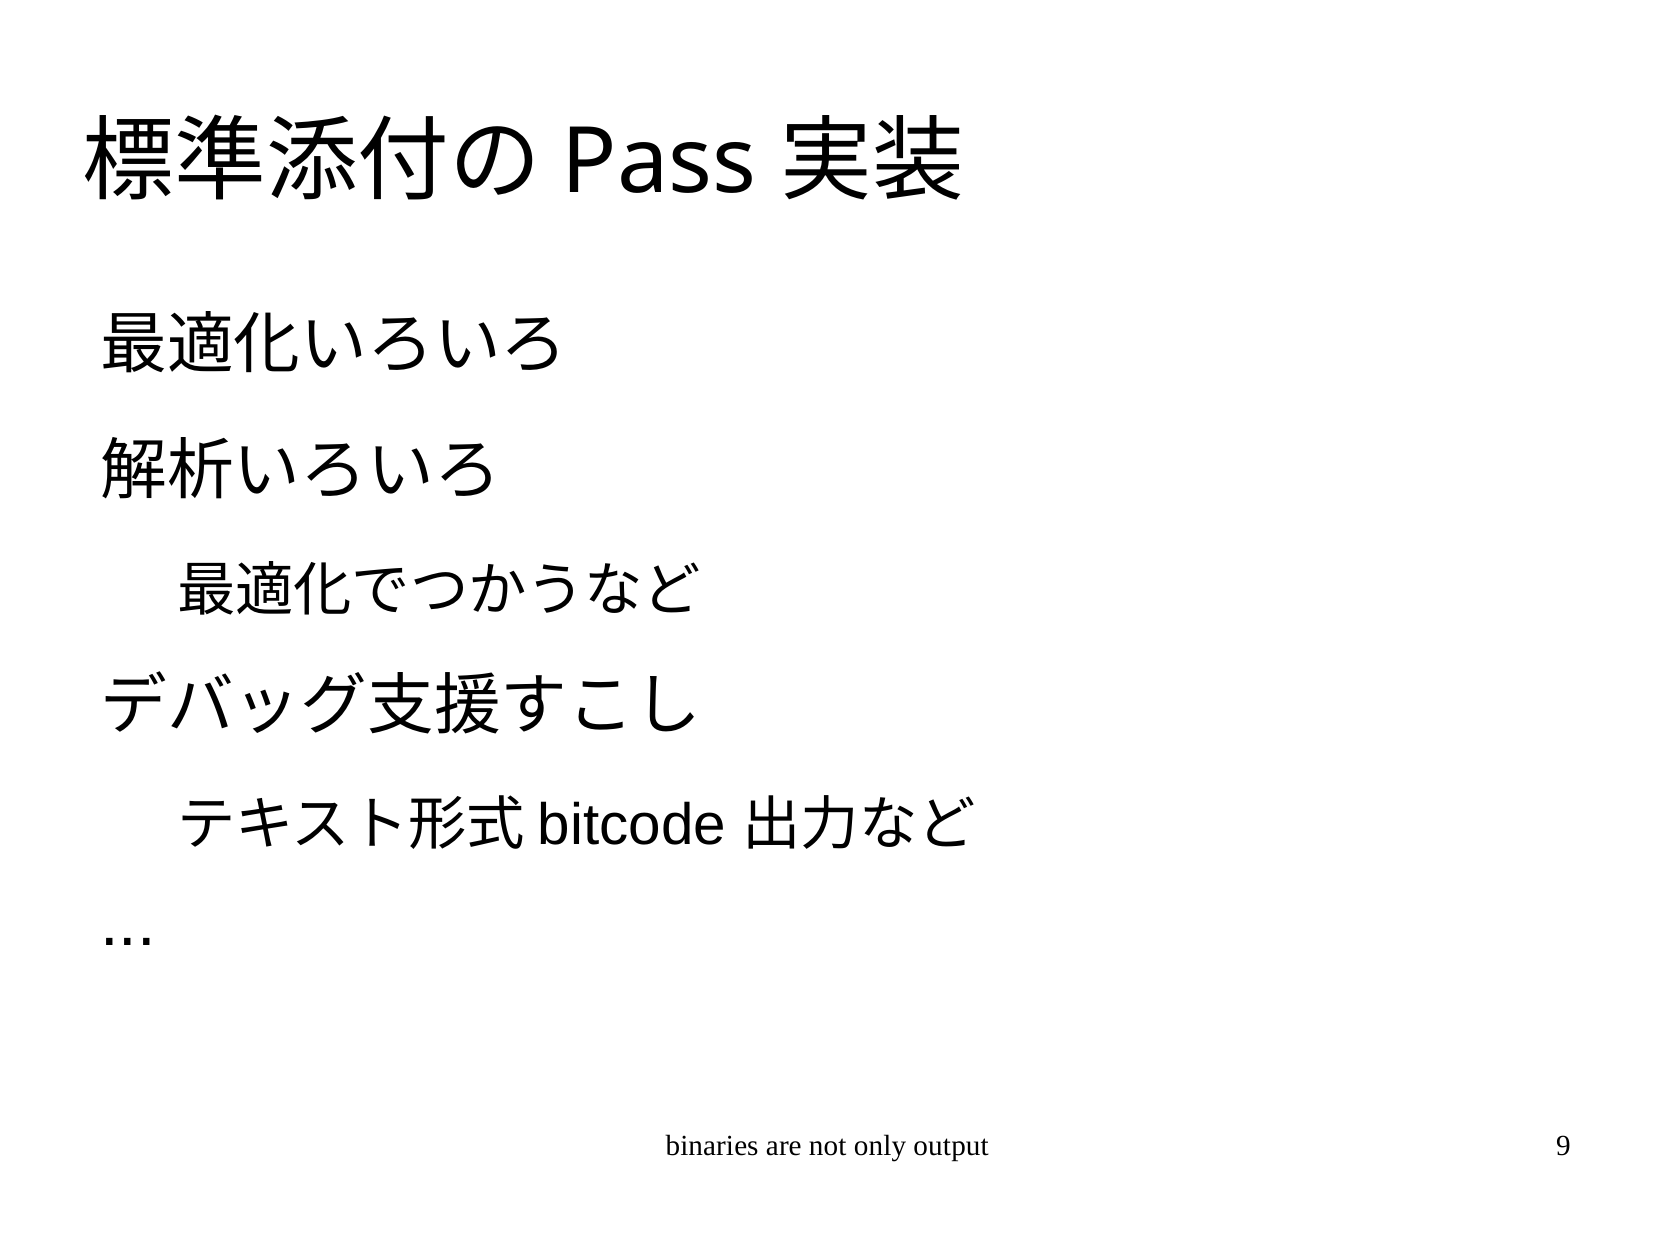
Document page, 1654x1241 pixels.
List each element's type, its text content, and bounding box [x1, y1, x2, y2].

title 標準添付の Pass 実装 [82, 49, 1571, 257]
list 最適化いろいろ 解析いろいろ 最適化でつかうなど デバッグ支援すこし テキスト形式 bitcode 出力など ... [82, 290, 1571, 1094]
